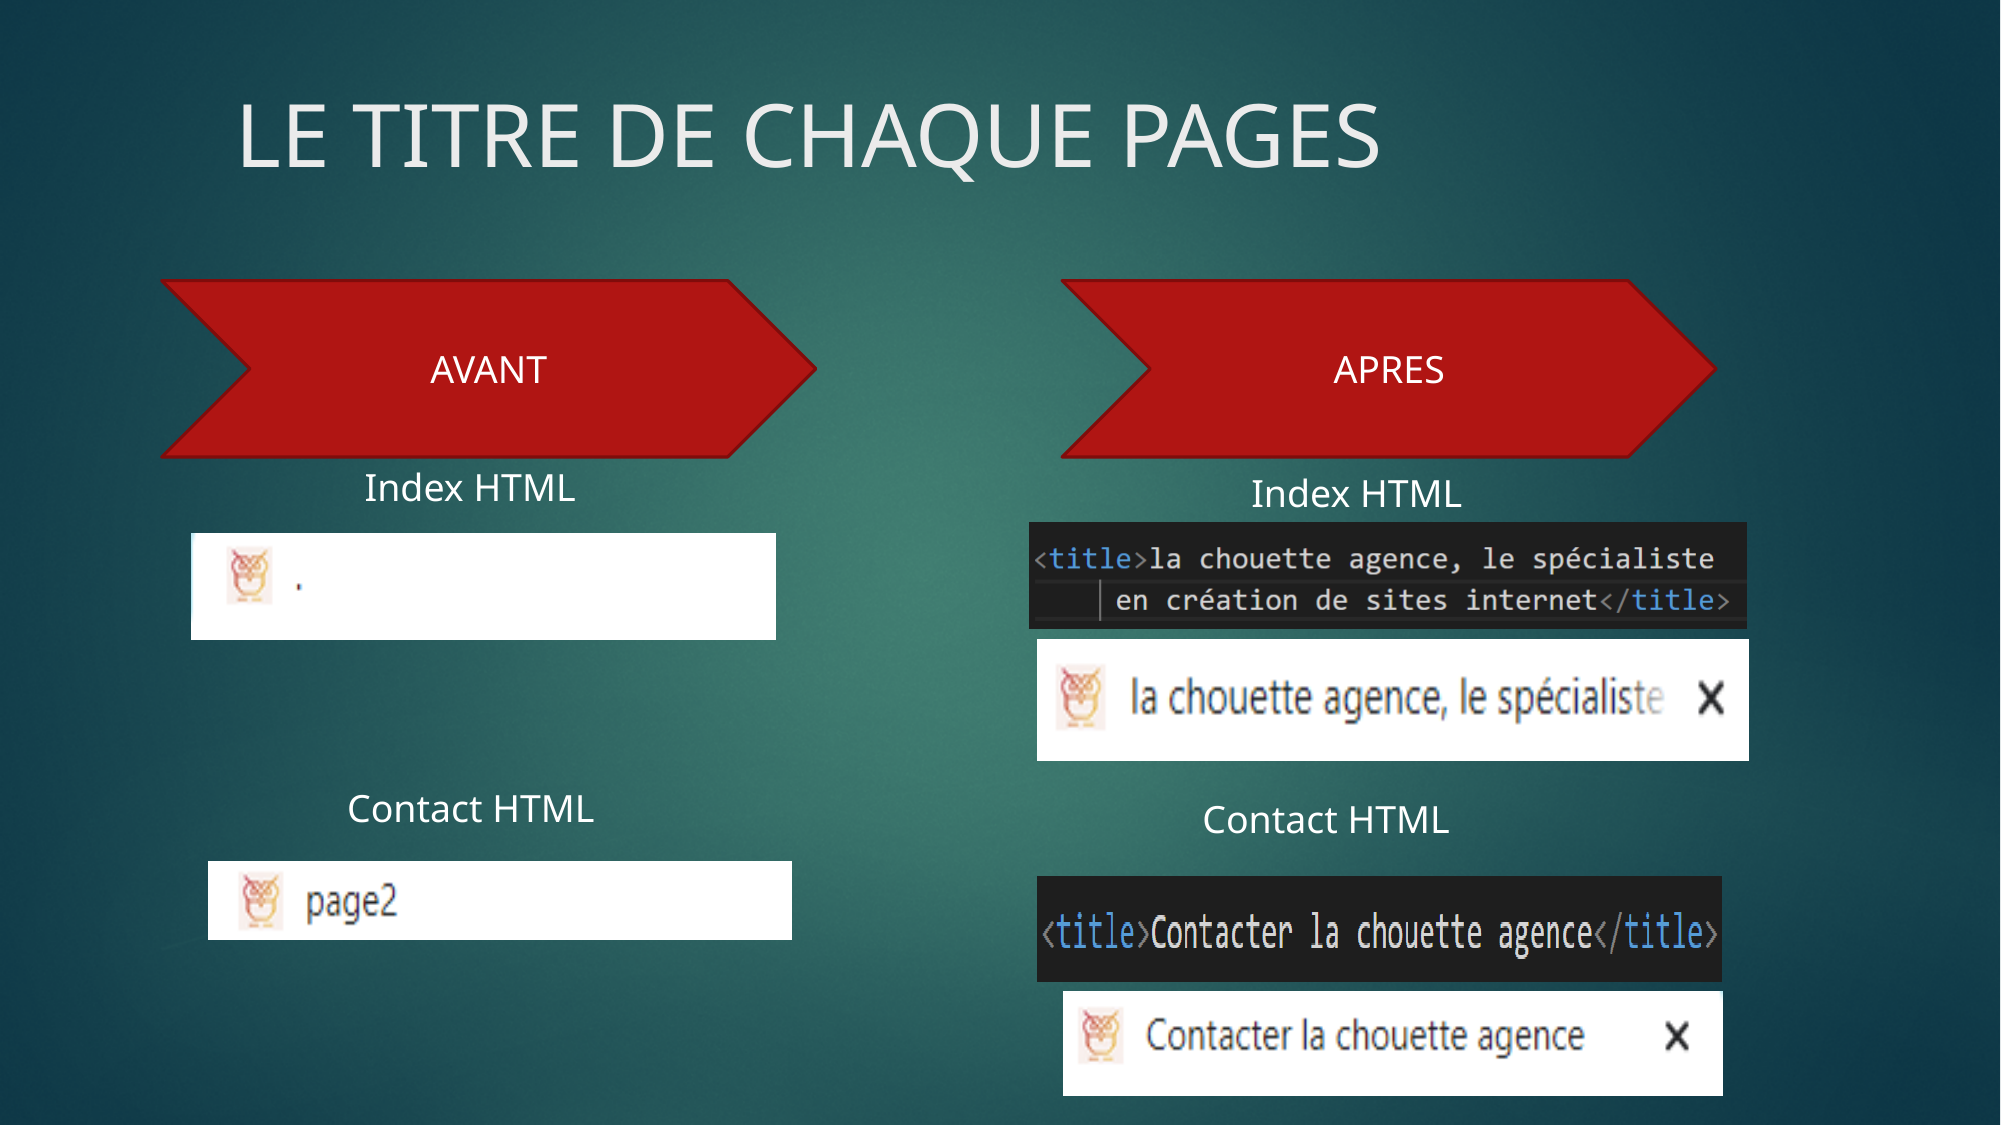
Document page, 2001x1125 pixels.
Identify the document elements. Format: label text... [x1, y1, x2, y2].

text_box AVANT [161, 280, 816, 458]
picture [208, 861, 792, 940]
text_box Index HTML [281, 456, 654, 517]
title LE TITRE DE CHAQUE PAGES [198, 72, 1460, 194]
list [184, 471, 588, 524]
text_box Contact HTML [273, 777, 669, 839]
text_box APRES [1062, 280, 1717, 458]
text_box Index HTML [1148, 462, 1568, 524]
picture [1037, 639, 1749, 761]
picture [1037, 876, 1722, 982]
picture [1029, 522, 1747, 629]
picture [191, 533, 776, 640]
text_box Contact HTML [1148, 788, 1546, 849]
picture [1063, 991, 1723, 1096]
